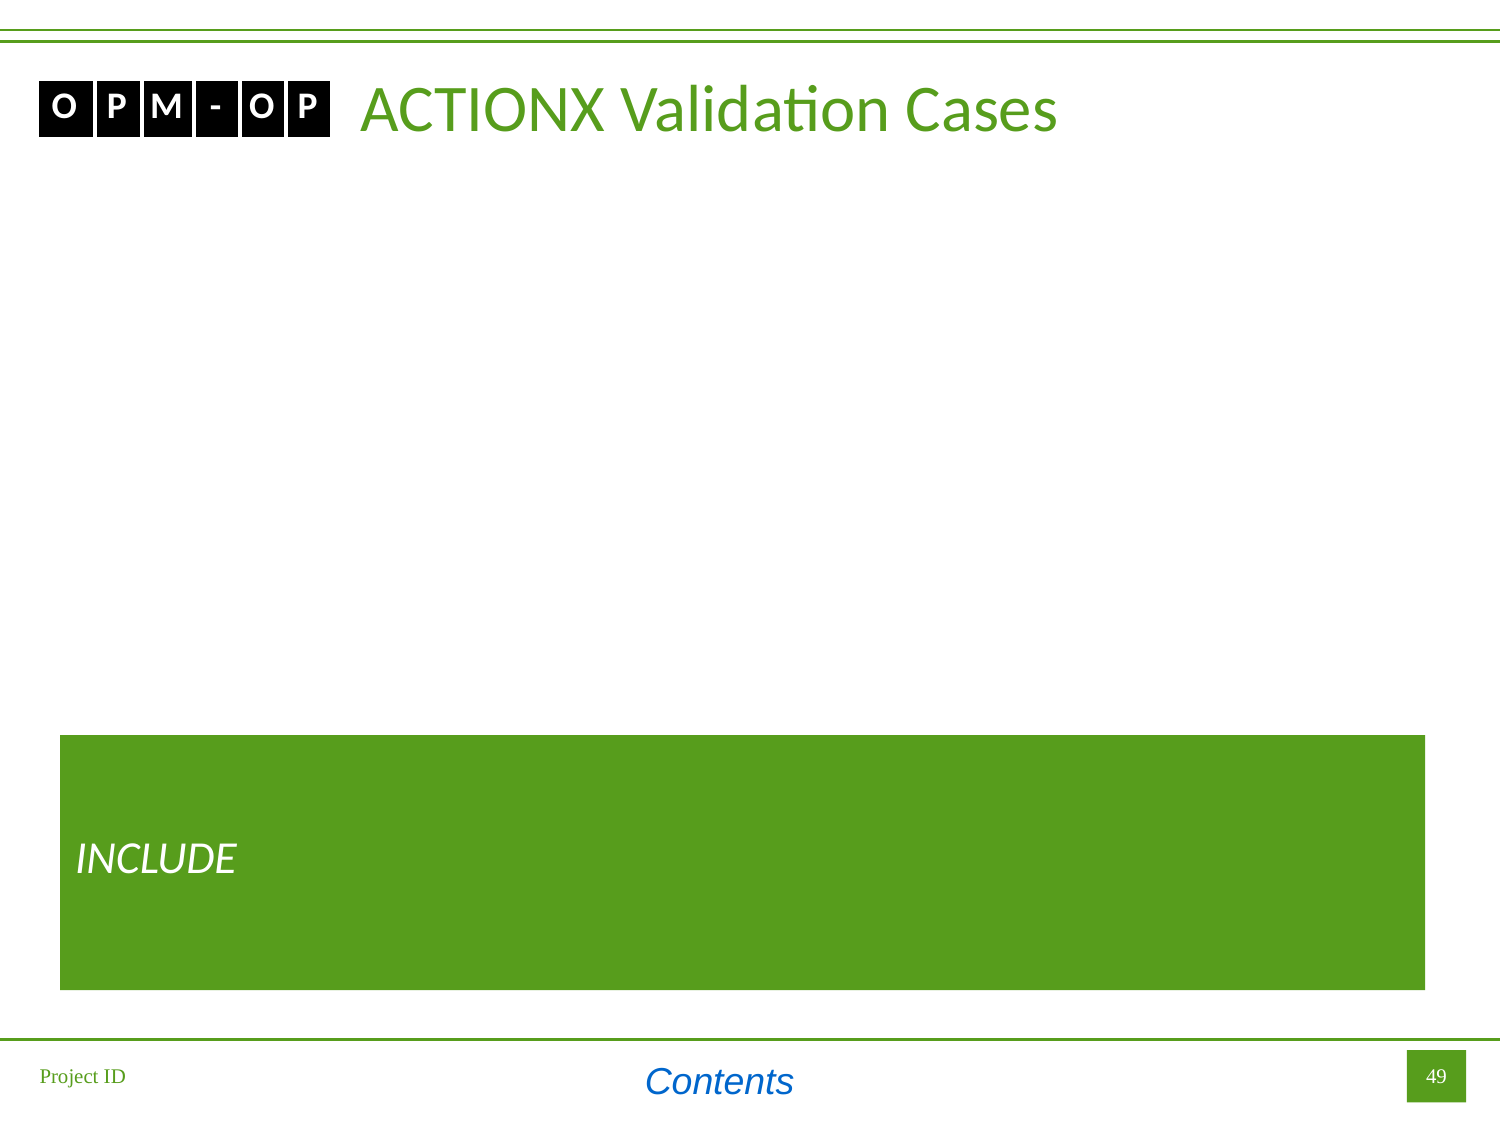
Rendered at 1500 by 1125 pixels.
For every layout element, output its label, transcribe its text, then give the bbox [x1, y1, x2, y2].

list include [60, 735, 1426, 991]
title ACTIONX Validation Cases [360, 77, 1425, 153]
